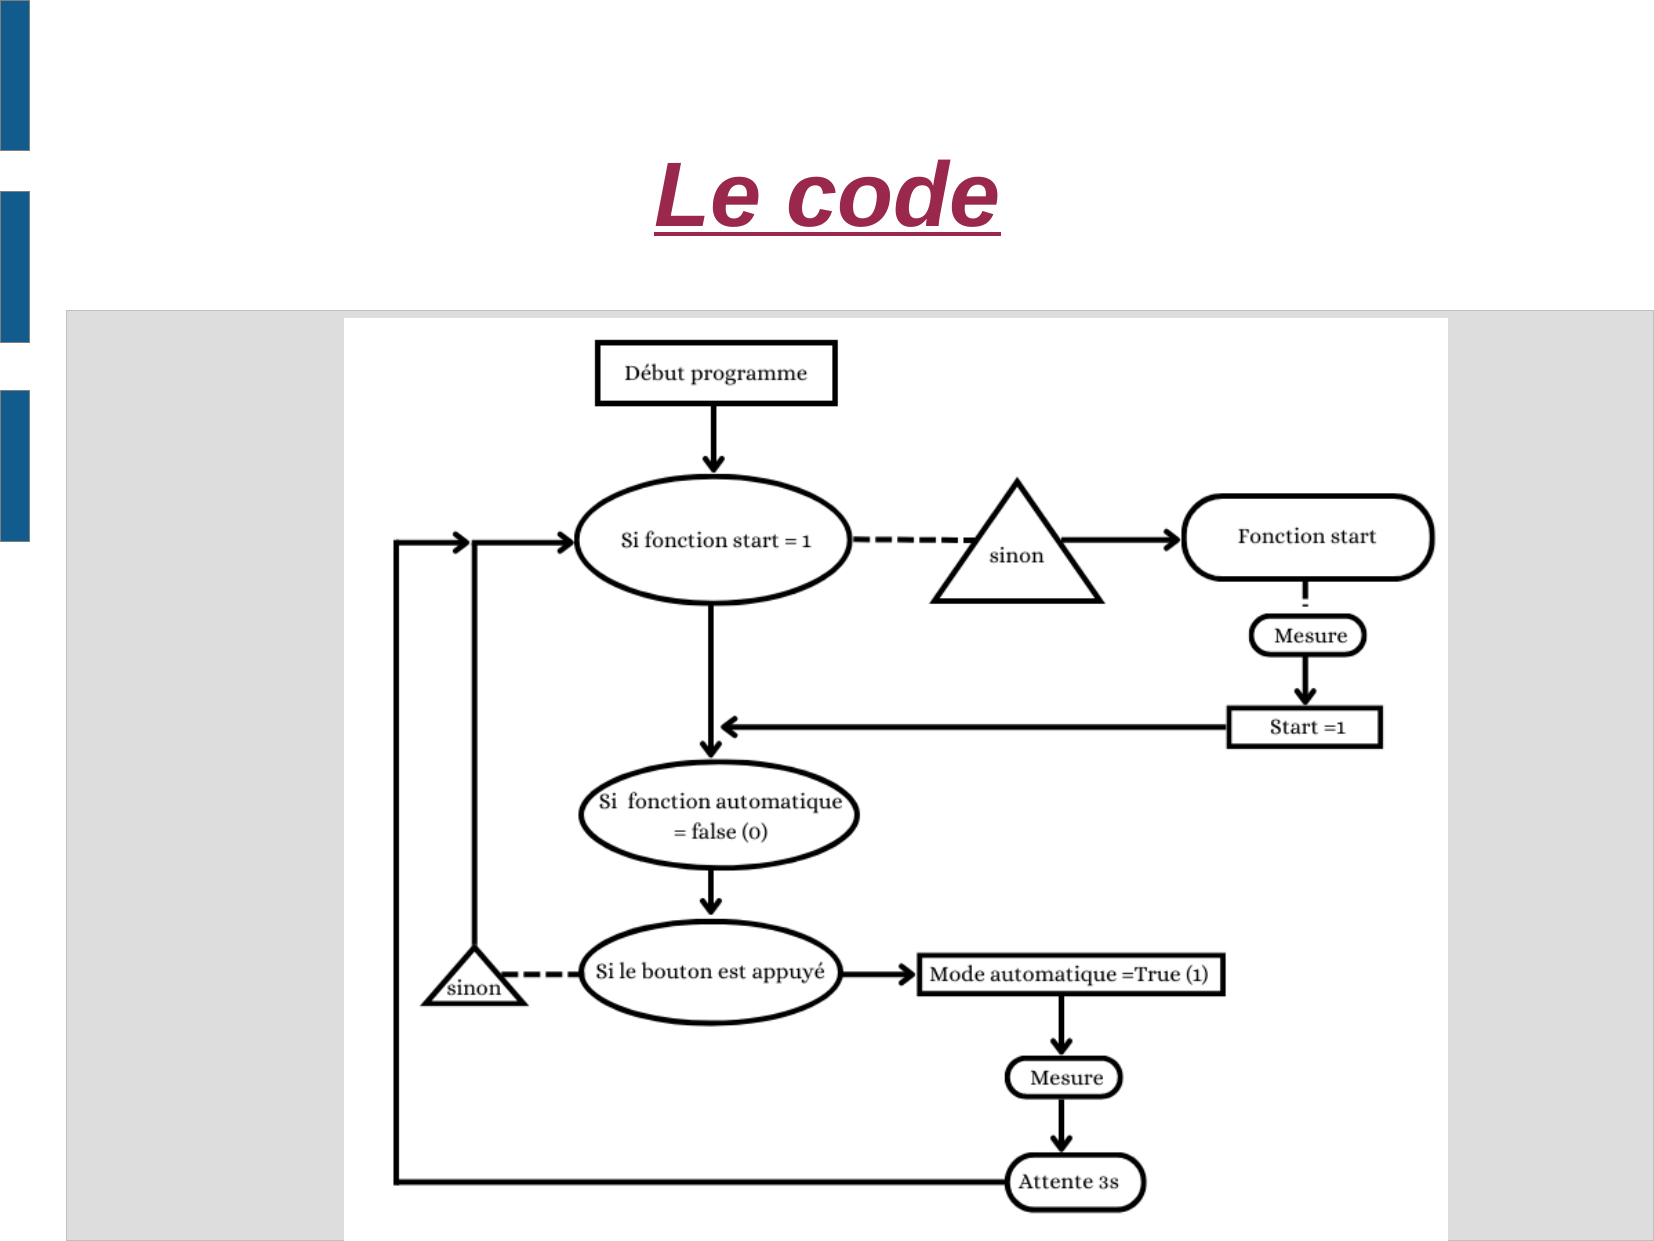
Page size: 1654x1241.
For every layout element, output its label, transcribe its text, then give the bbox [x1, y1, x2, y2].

title Le code [121, 91, 1534, 299]
picture [344, 318, 1448, 1241]
